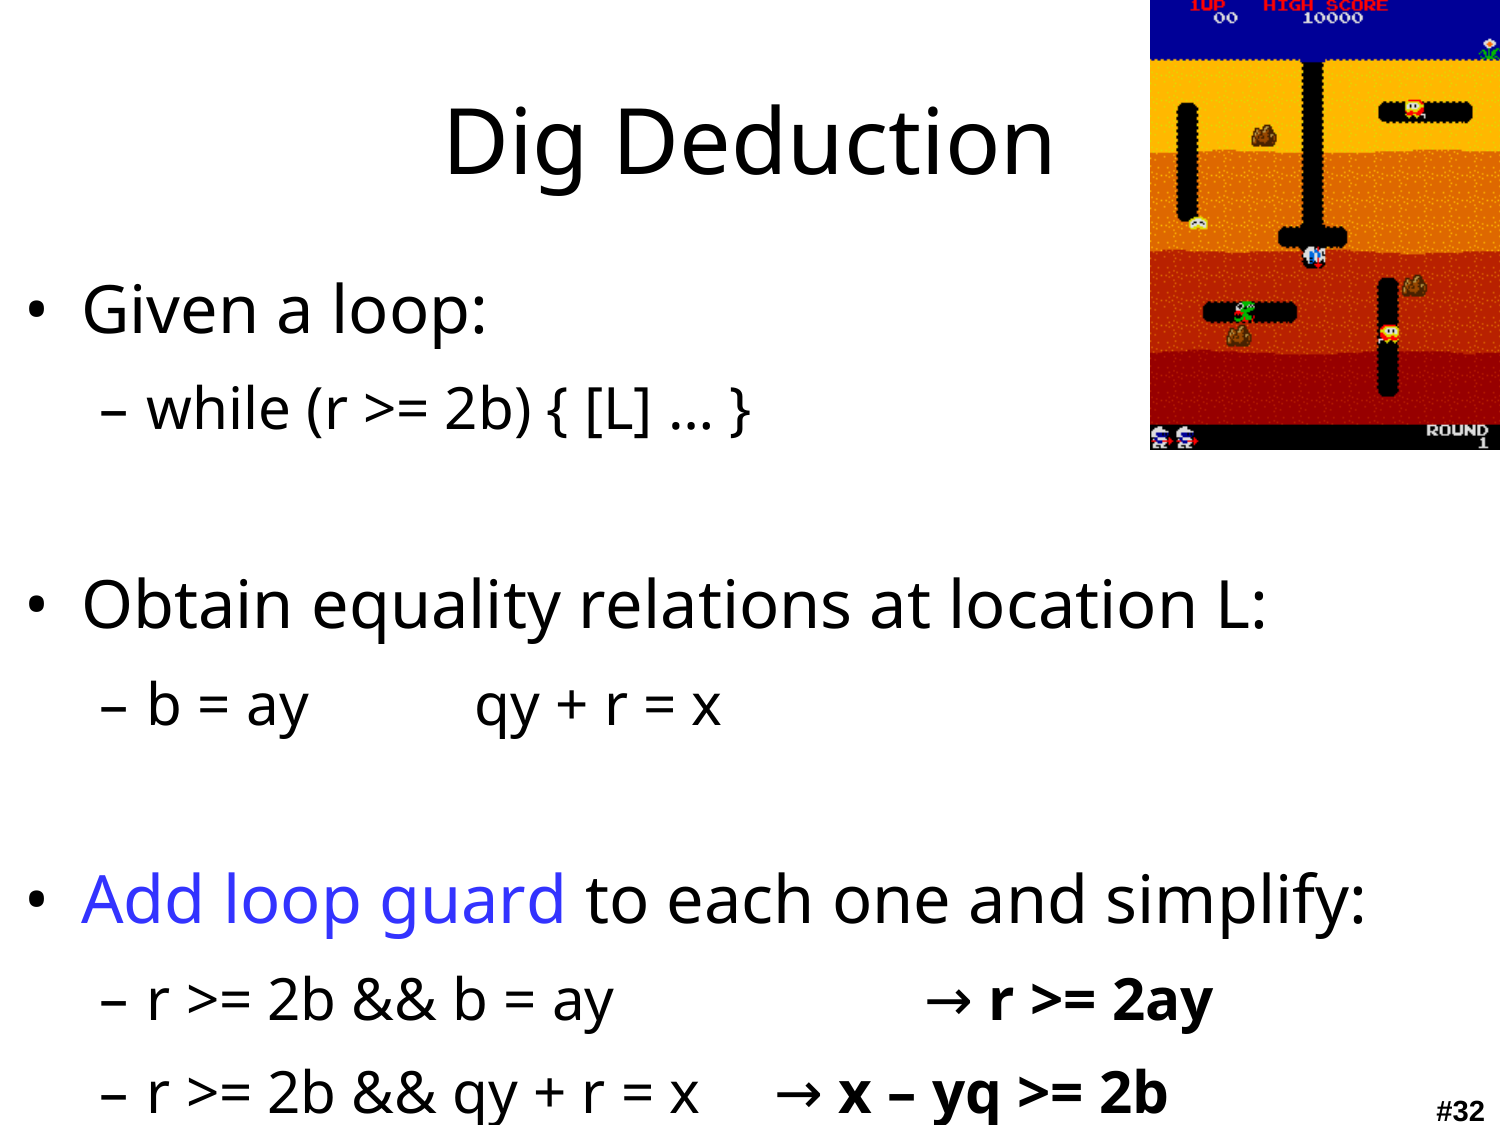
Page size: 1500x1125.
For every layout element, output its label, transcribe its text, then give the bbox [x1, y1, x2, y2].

picture [1150, 0, 1500, 451]
title Dig Deduction [24, 45, 1150, 233]
list Given a loop: while (r >= 2b) { [L] … } Obtain equality relations at location L: b = ay qy + r = x Add loop guard to each one and simplify: r >= 2b && b = ay → r >= 2ay r >= 2b && qy + r = x → x – yq >= 2b [24, 262, 1476, 1101]
